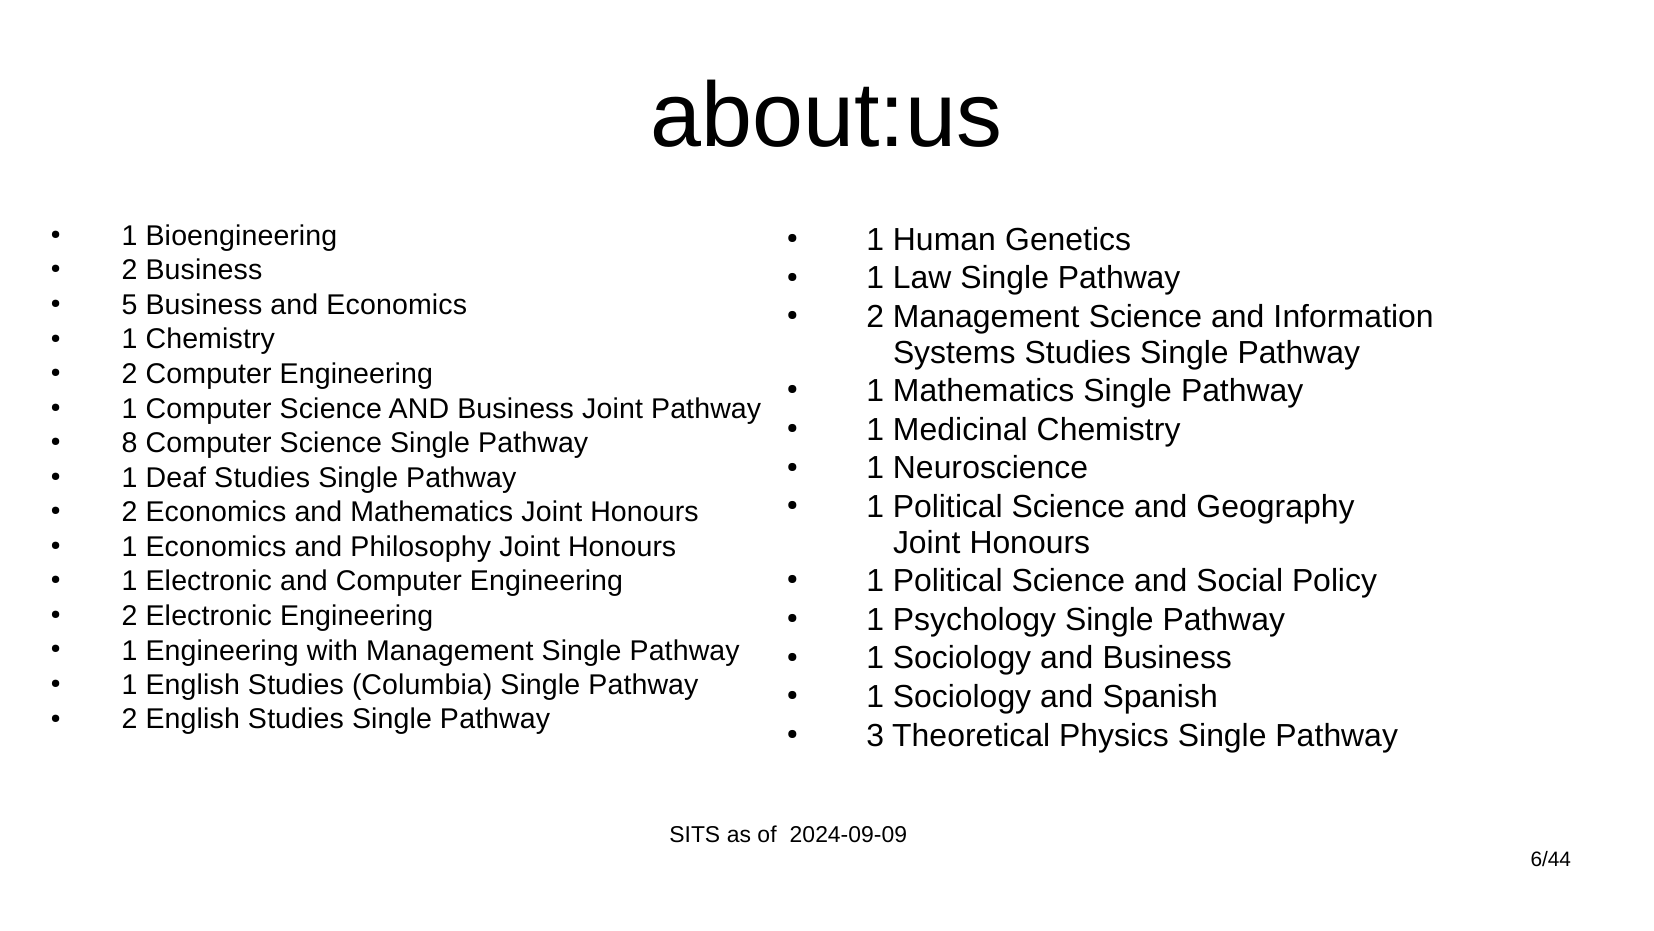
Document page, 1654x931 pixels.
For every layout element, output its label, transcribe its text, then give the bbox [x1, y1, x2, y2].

text_box SITS as of 2024-09-09 [543, 814, 1034, 855]
title about:us [82, 37, 1571, 193]
list 1 Bioengineering 2 Business 5 Business and Economics 1 Chemistry 2 Computer Engineering 1 Computer Science AND Business Joint Pathway 8 Computer Science Single Pathway 1 Deaf Studies Single Pathway 2 Economics and Mathematics Joint Honours 1 Economics and Philosophy Joint Honours 1 Electronic and Computer Engineering 2 Electronic Engineering 1 Engineering with Management Single Pathway 1 English Studies (Columbia) Single Pathway 2 English Studies Single Pathway [43, 219, 770, 759]
list 1 Human Genetics 1 Law Single Pathway 2 Management Science and Information Systems Studies Single Pathway 1 Mathematics Single Pathway 1 Medicinal Chemistry 1 Neuroscience 1 Political Science and Geography Joint Honours 1 Political Science and Social Policy 1 Psychology Single Pathway 1 Sociology and Business 1 Sociology and Spanish 3 Theoretical Physics Single Pathway [778, 221, 1626, 761]
